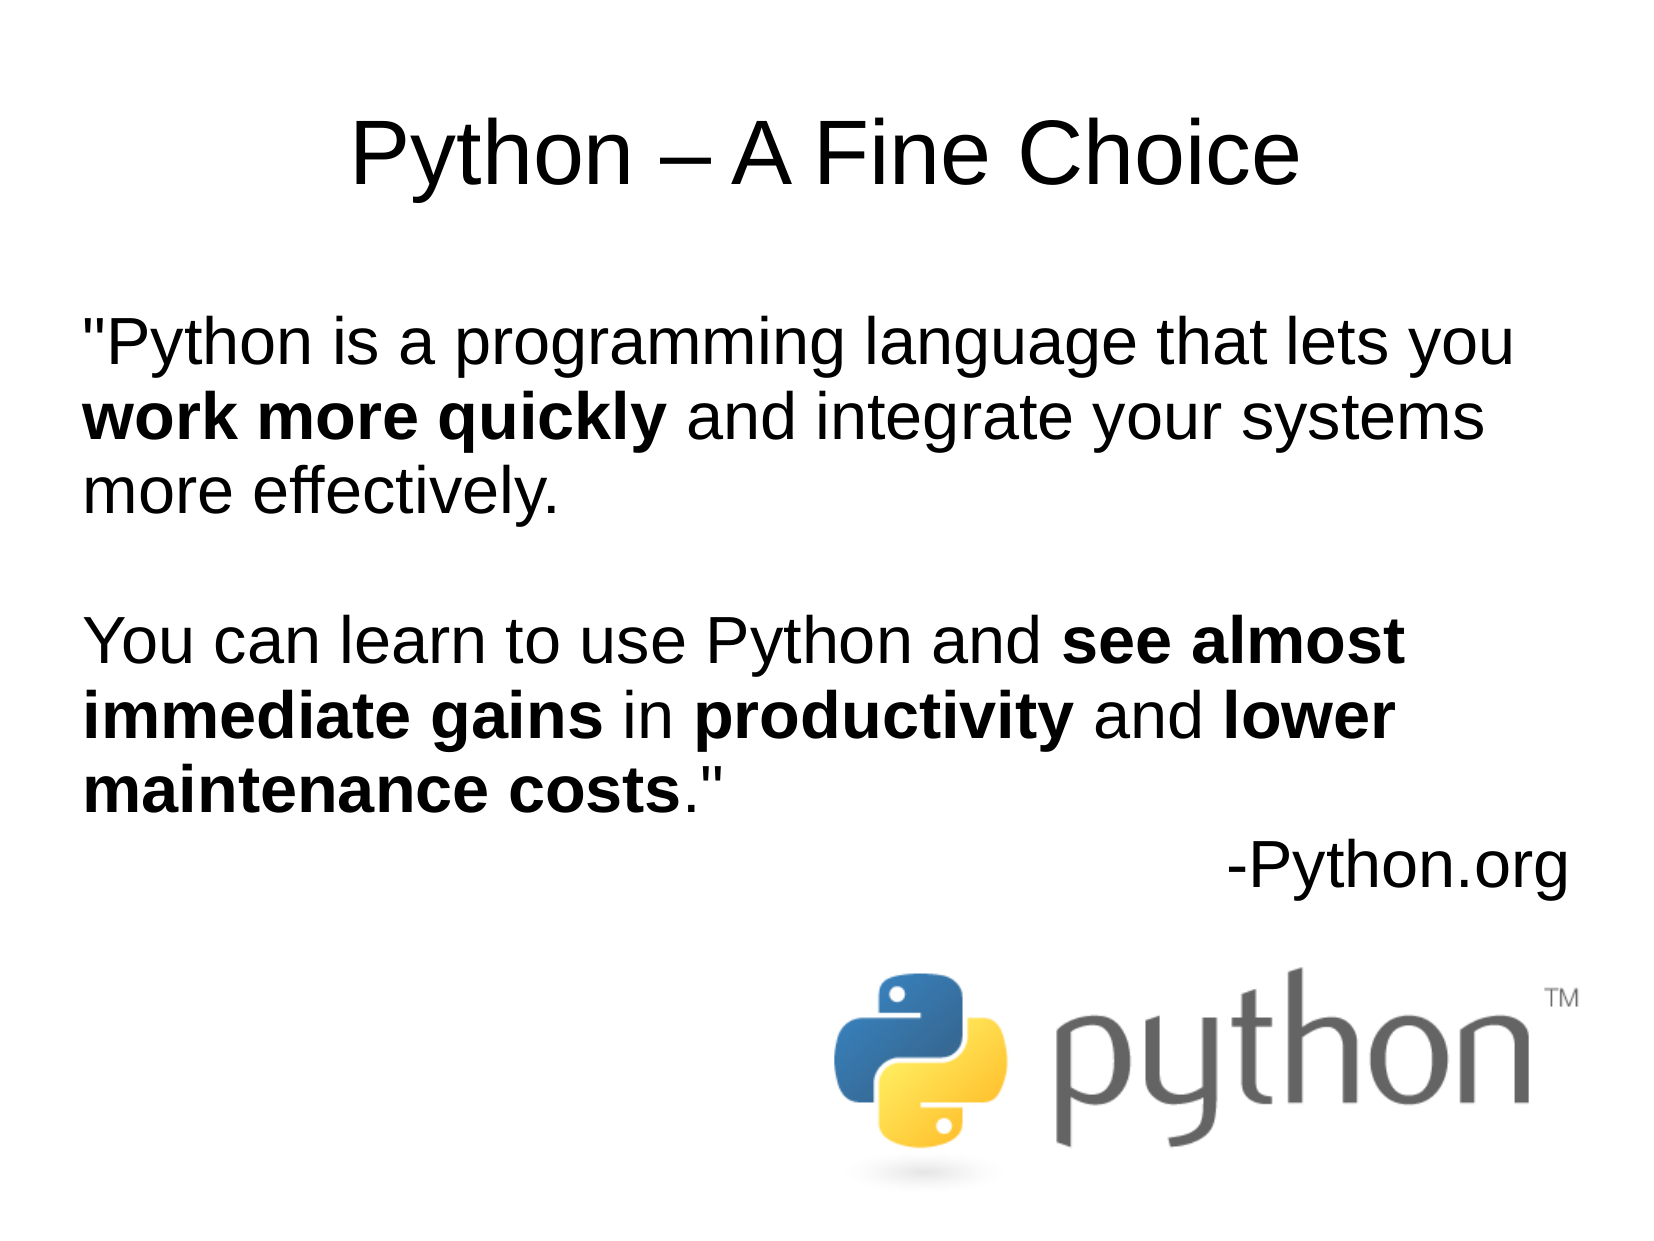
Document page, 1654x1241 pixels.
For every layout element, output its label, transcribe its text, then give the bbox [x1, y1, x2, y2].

title Python – A Fine Choice [82, 56, 1571, 238]
subtitle "Python is a programming language that lets you work more quickly and integrate your systems more effectively. You can learn to use Python and see almost immediate gains in productivity and lower maintenance costs." -Python.org [82, 238, 1571, 1043]
picture [711, 922, 1651, 1241]
